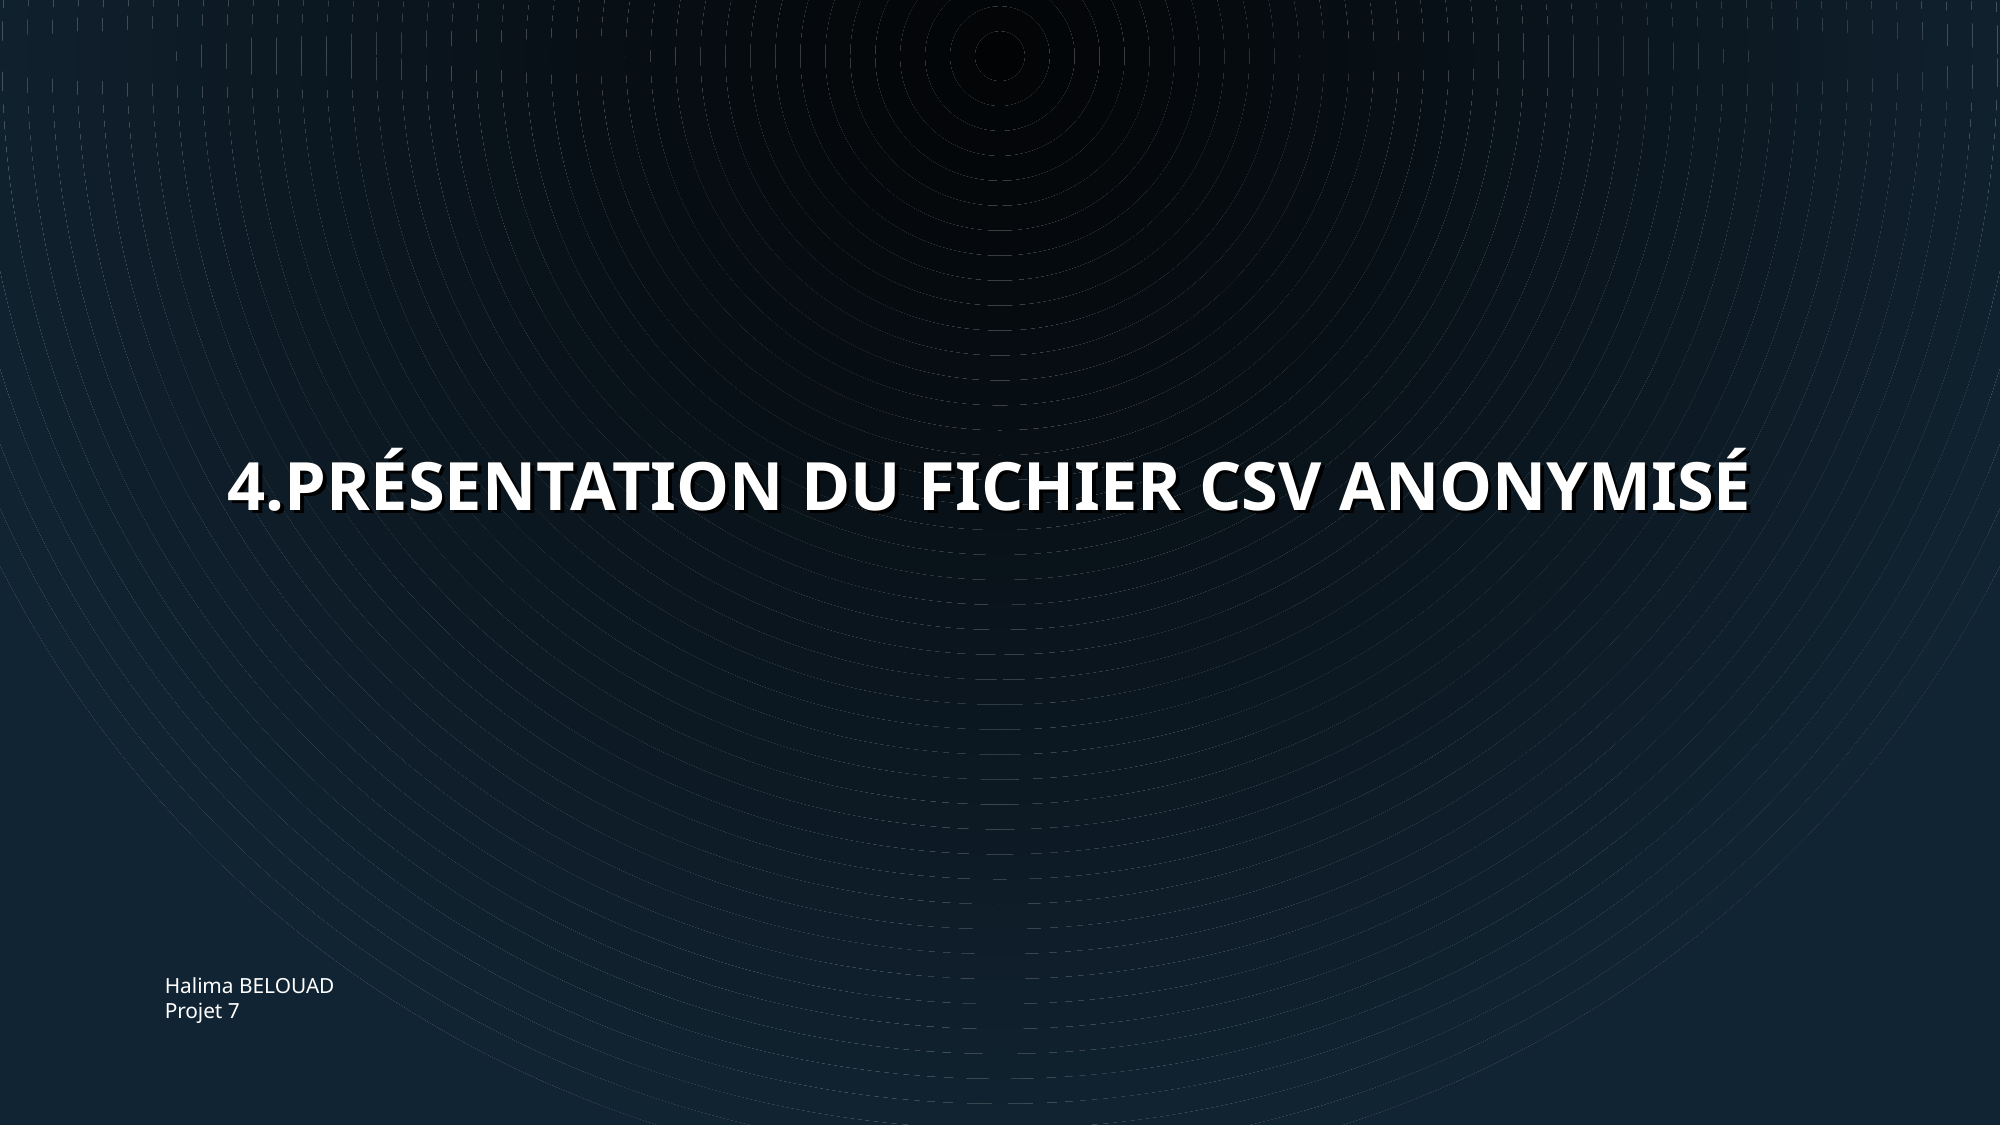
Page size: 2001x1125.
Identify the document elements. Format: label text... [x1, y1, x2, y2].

text_box Halima BELOUAD Projet 7 [149, 965, 1245, 1025]
text_box [0, 0, 2000, 1125]
title 4.pRÉsentation du fichier csv anonymisé [49, 235, 1932, 760]
